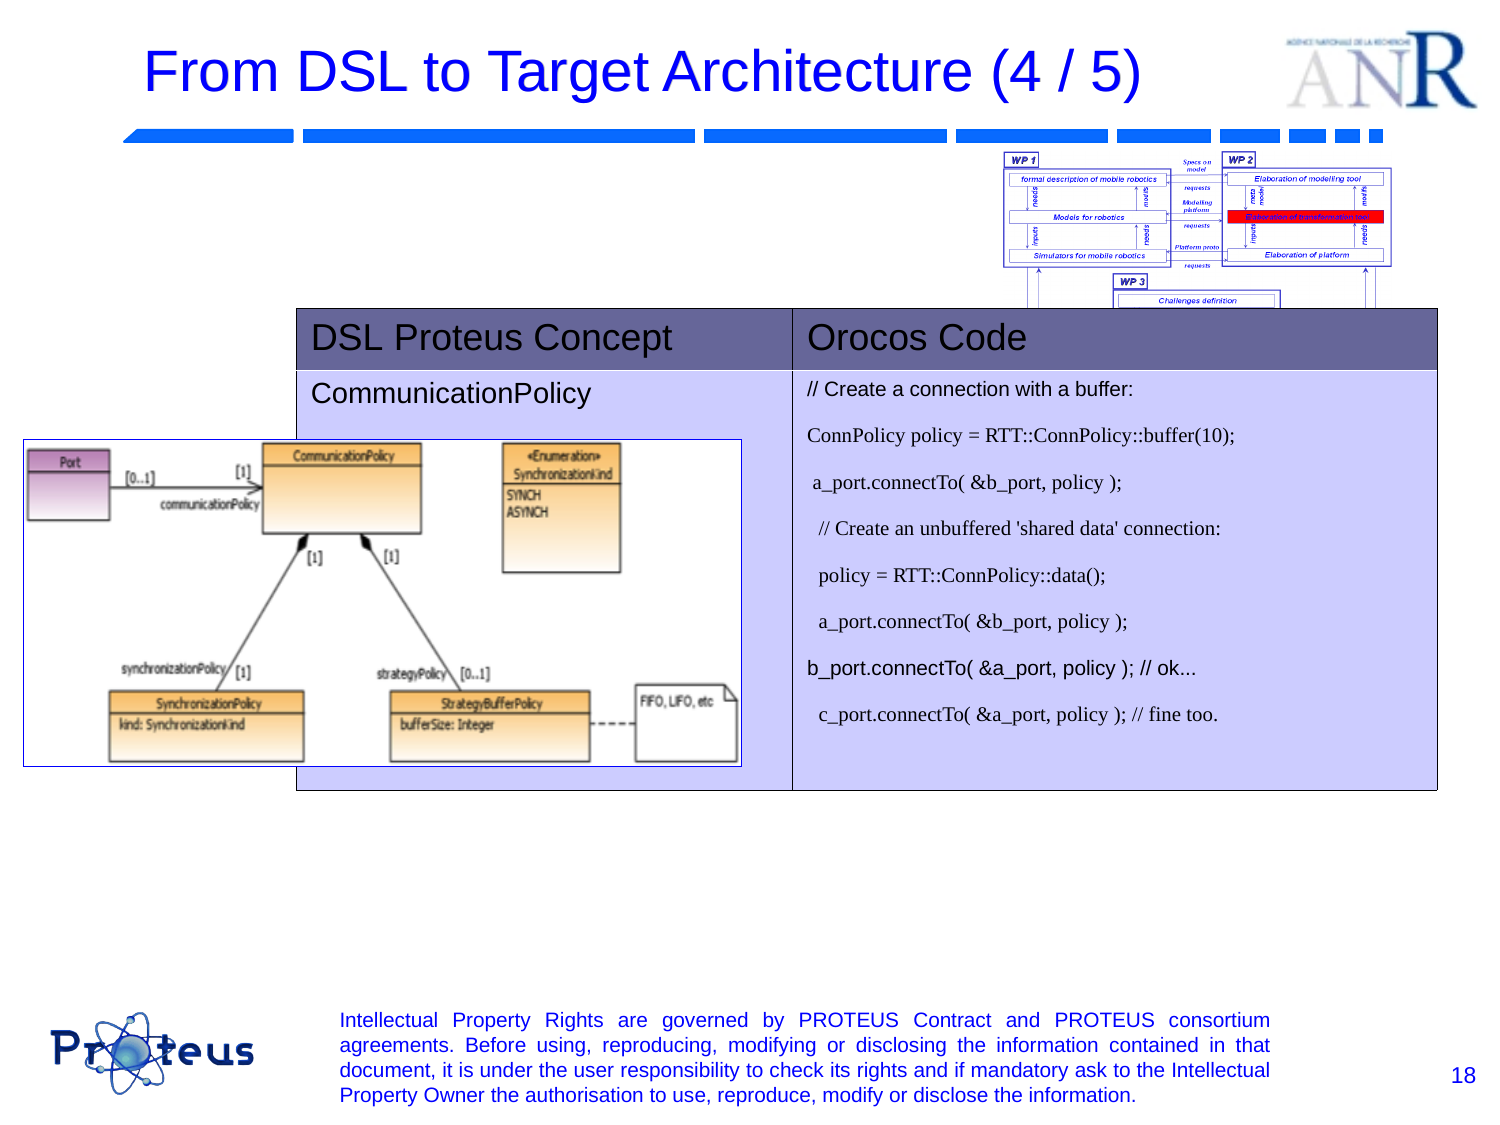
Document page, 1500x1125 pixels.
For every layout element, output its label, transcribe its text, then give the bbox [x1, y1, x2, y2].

picture [1281, 27, 1484, 115]
picture [35, 1003, 272, 1101]
picture [23, 439, 742, 767]
title From DSL to Target Architecture (4 / 5) [23, 11, 1264, 130]
table_cell // Create a connection with a buffer: ConnPolicy policy = RTT::ConnPolicy::buffer(10); a_port.connectTo( &b_port, policy ); // Create an unbuffered 'shared data' connection: policy = RTT::ConnPolicy::data(); a_port.connectTo( &b_port, policy ); b_port.connectTo( &a_port, policy ); // ok... c_port.connectTo( &a_port, policy ); // fine too. [793, 371, 1437, 790]
table_header Orocos Code [793, 309, 1437, 370]
table_cell CommunicationPolicy [297, 371, 792, 790]
picture [1003, 151, 1392, 308]
table_header DSL Proteus Concept [297, 309, 792, 370]
